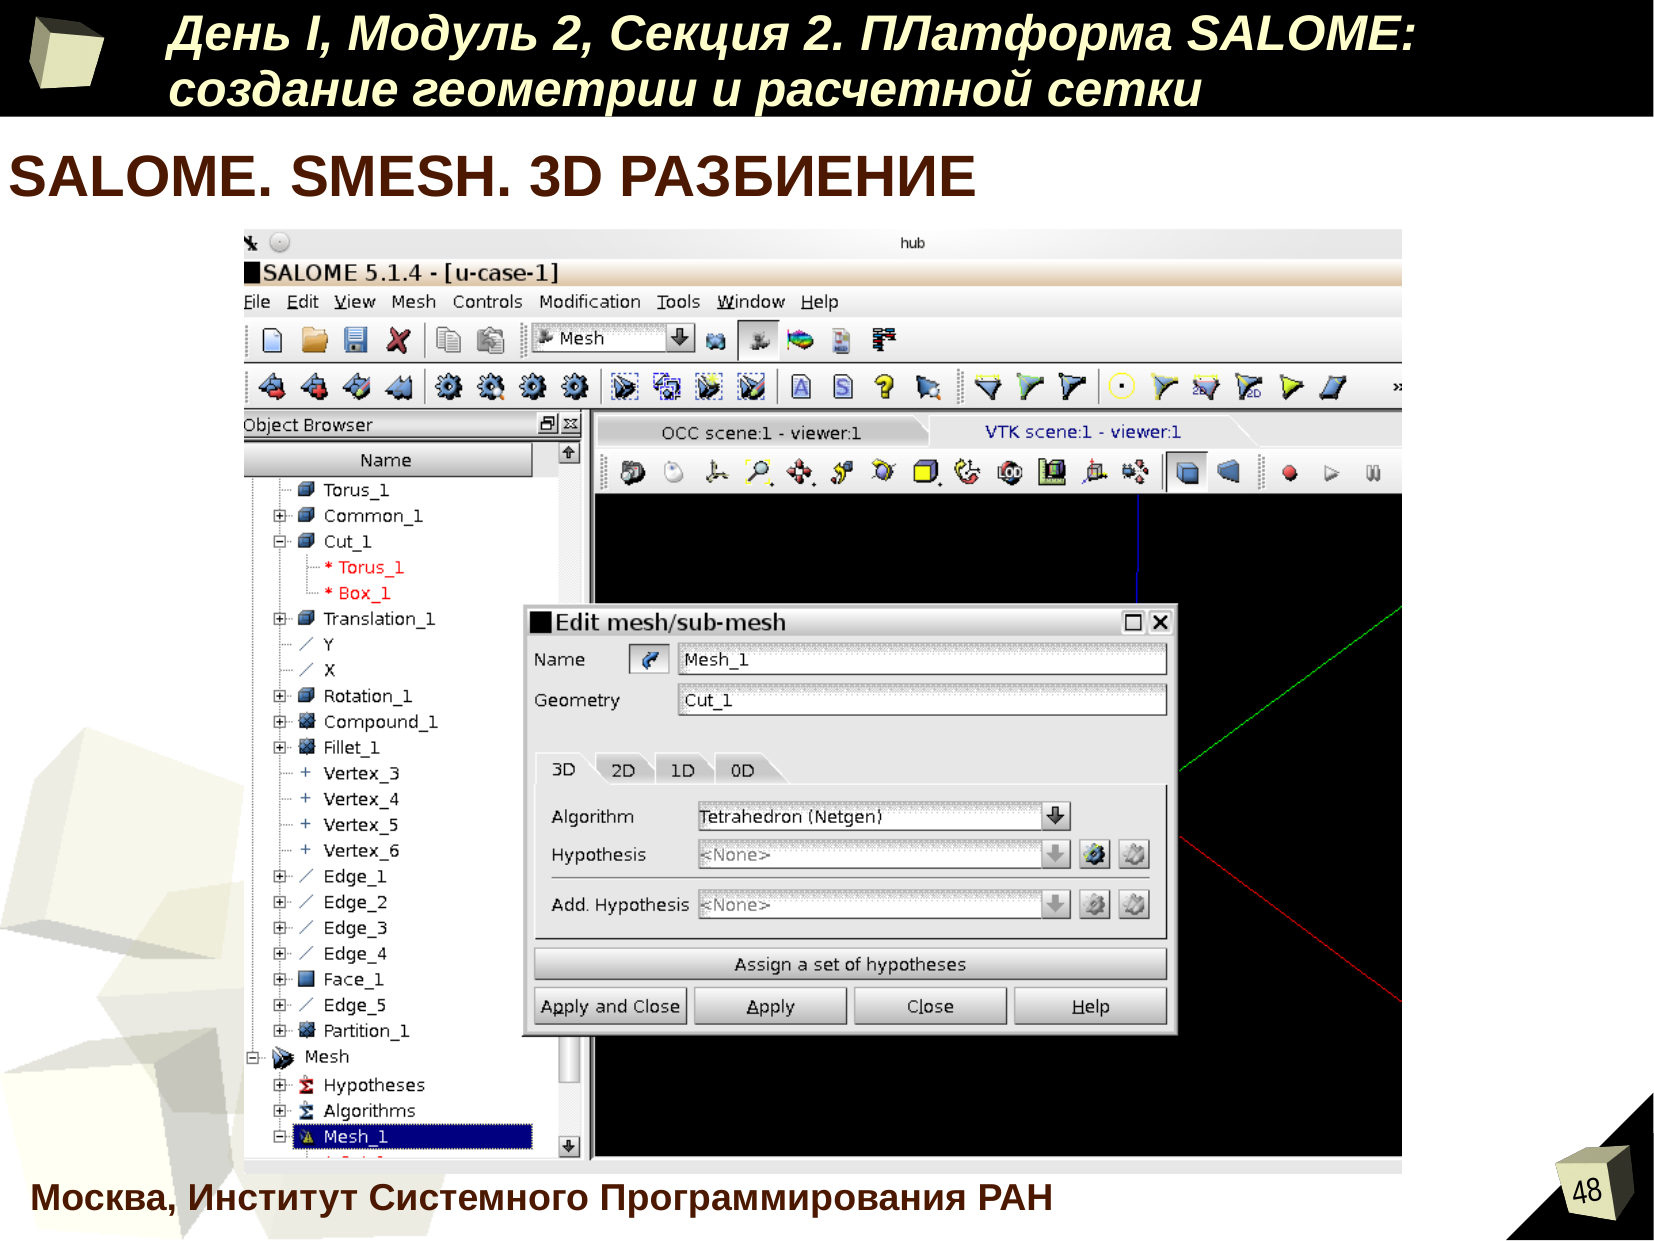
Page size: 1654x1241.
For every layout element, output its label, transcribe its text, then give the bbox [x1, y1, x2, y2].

picture [464, 1193, 472, 1198]
picture [0, 228, 1402, 1241]
text_box SALOME. SMESH. 3D РАЗБИЕНИЕ [0, 136, 1654, 217]
